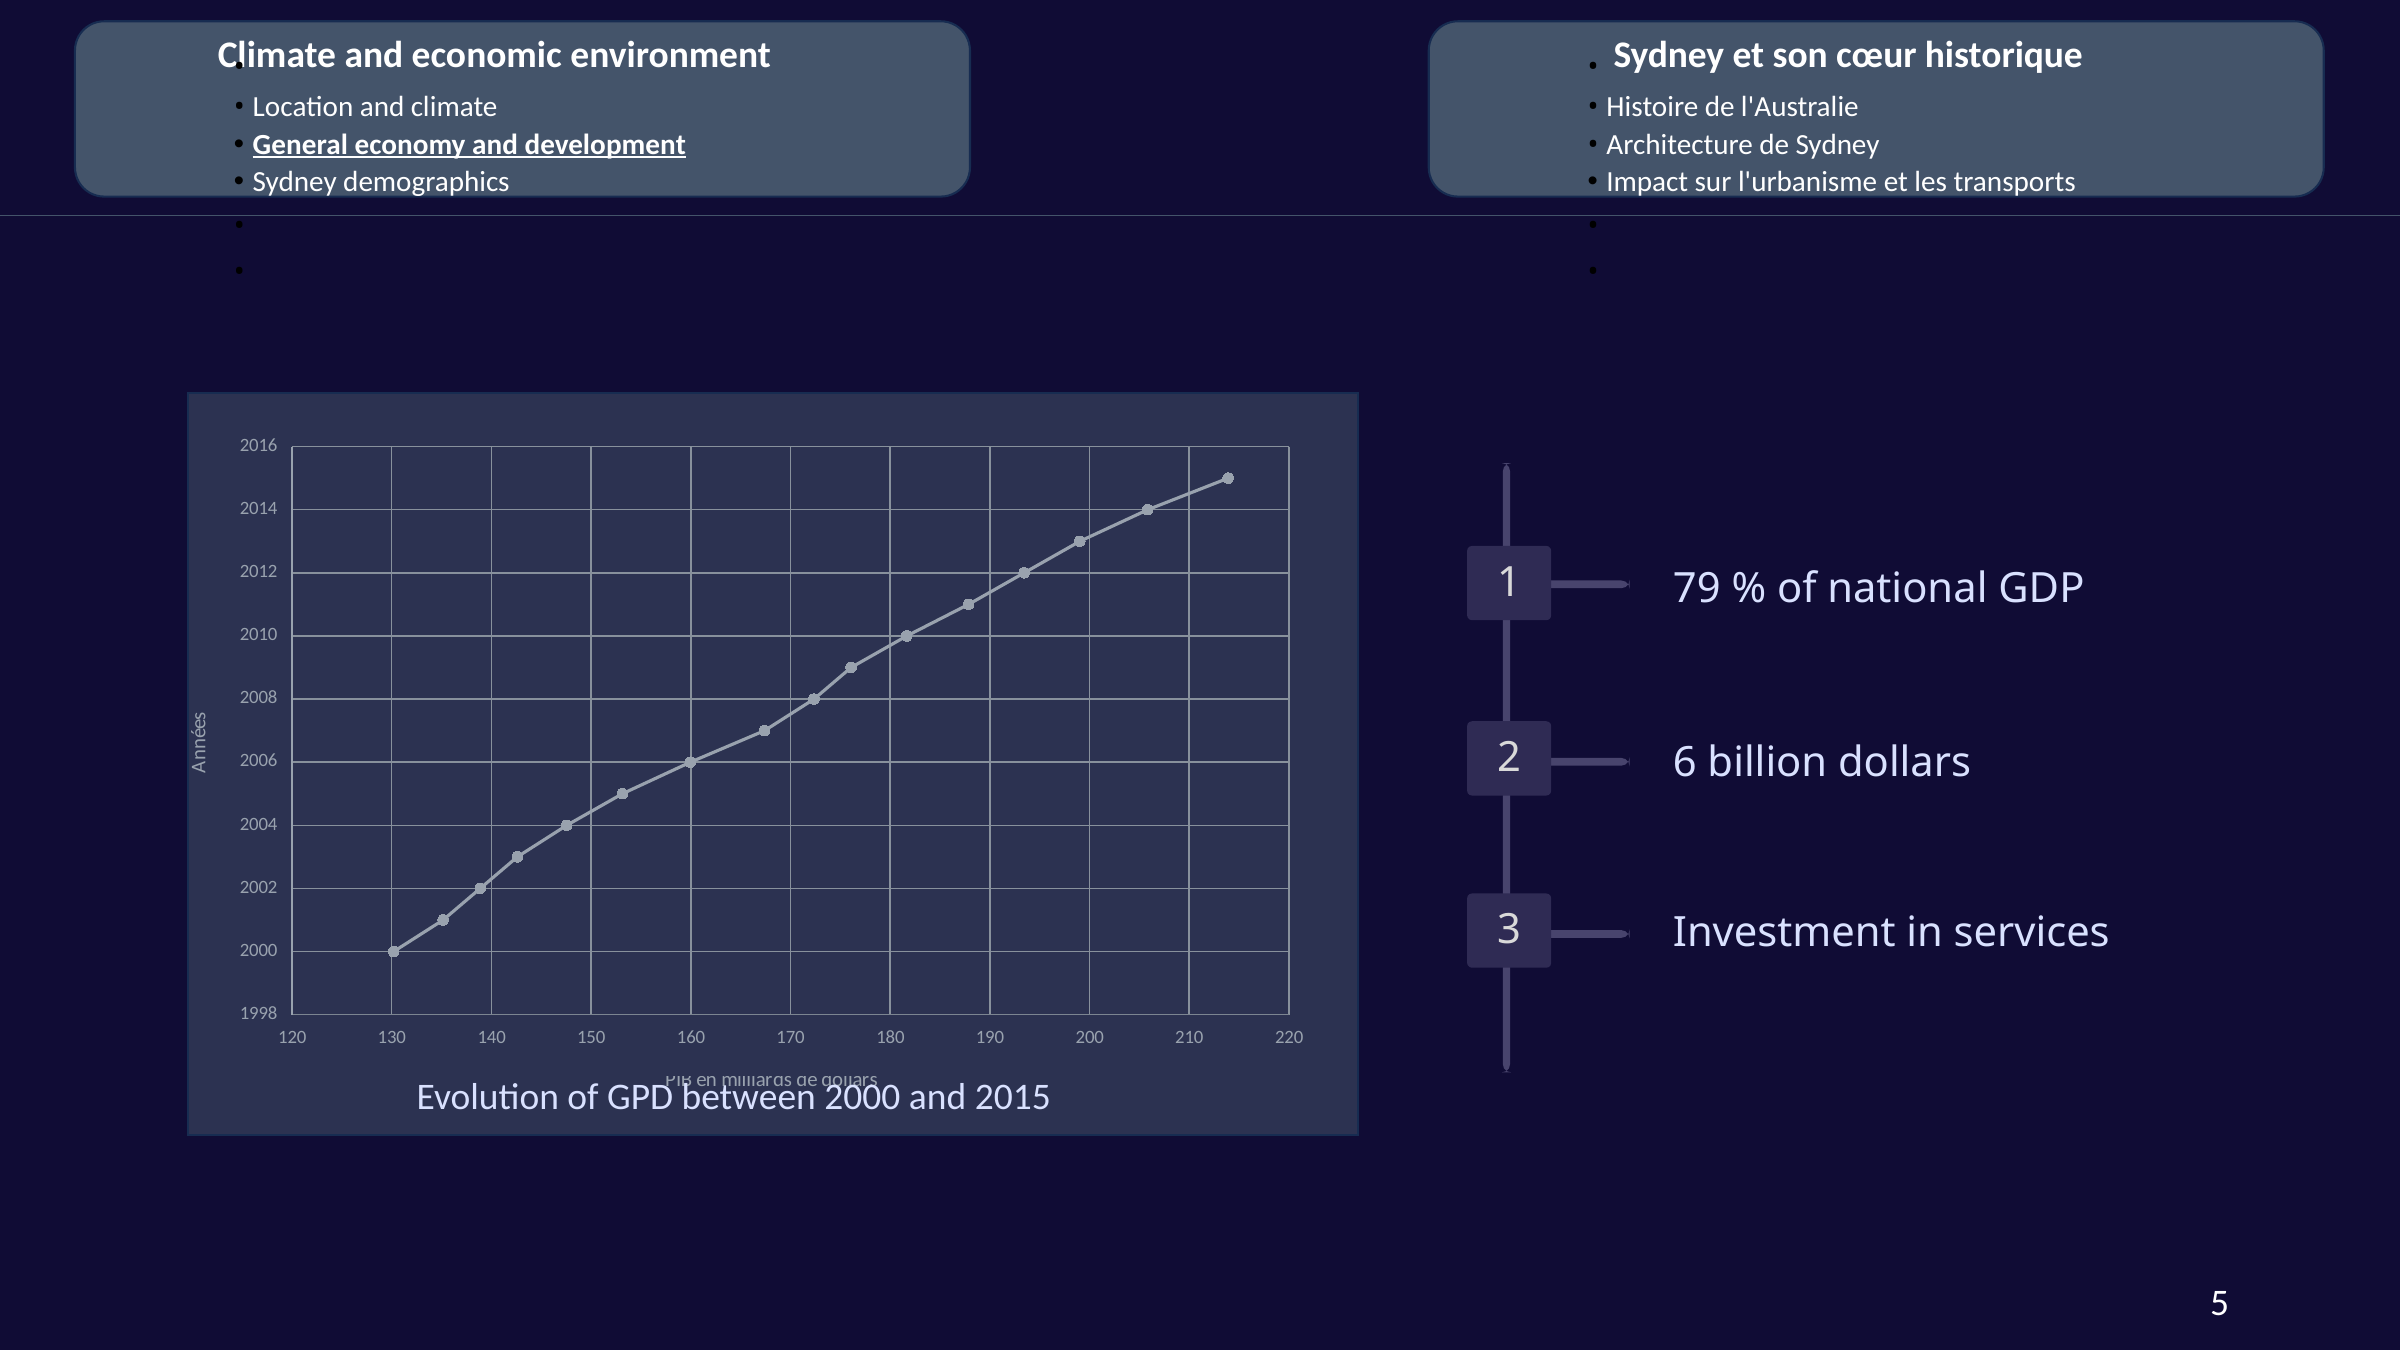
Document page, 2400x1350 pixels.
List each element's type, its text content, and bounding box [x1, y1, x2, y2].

text_box [1552, 579, 1630, 590]
text_box 3 [1467, 893, 1552, 968]
text_box [1502, 621, 1511, 721]
text_box Investment in services [1657, 897, 2169, 965]
text_box 79 % of national GDP [1657, 553, 2190, 621]
text_box Sydney et son cœur historique [1503, 23, 2194, 72]
text_box Location and climate General economy and development Sydney demographics [209, 41, 1105, 160]
text_box 1 [1467, 545, 1552, 621]
chart [154, 329, 1324, 1153]
text_box [1502, 968, 1511, 1073]
text_box Climate and economic environment [149, 23, 841, 72]
text_box 6 billion dollars [1657, 727, 2127, 795]
text_box Histoire de l'Australie Architecture de Sydney Impact sur l'urbanisme et les transports [1563, 41, 2400, 160]
text_box [1502, 796, 1511, 893]
text_box [74, 21, 970, 197]
text_box [1552, 757, 1630, 767]
text_box [1428, 21, 2324, 197]
text_box 5 [2058, 1266, 2382, 1335]
text_box [188, 393, 1358, 1135]
text_box [1502, 463, 1511, 545]
text_box 2 [1467, 721, 1552, 796]
text_box [1552, 929, 1630, 939]
text_box Evolution of GPD between 2000 and 2015 [401, 1064, 1095, 1127]
